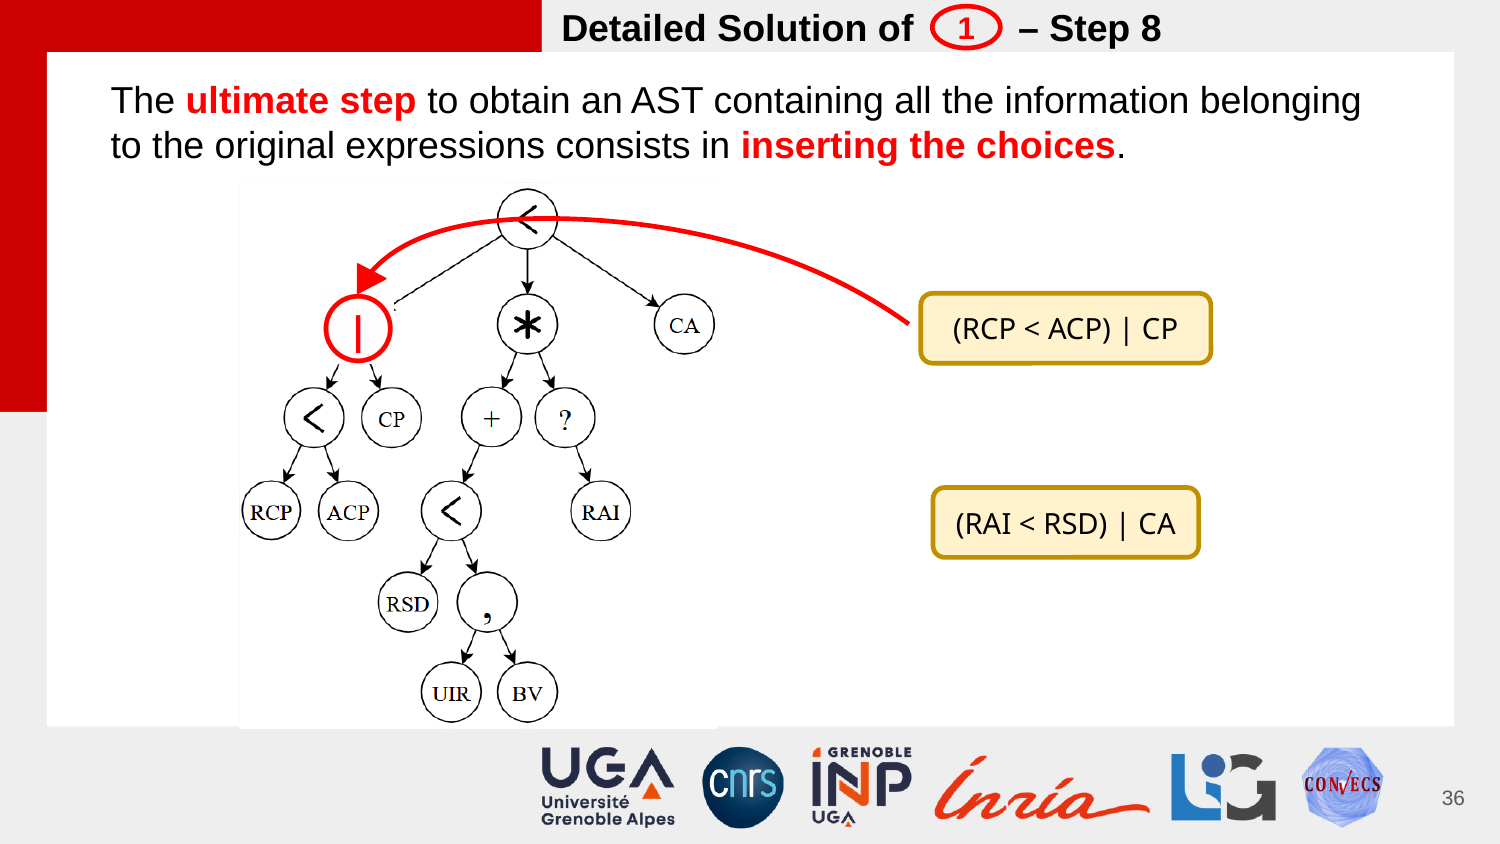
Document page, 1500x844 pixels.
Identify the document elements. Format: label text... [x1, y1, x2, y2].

picture [0, 0, 1500, 844]
text_box (RAI < RSD) | CA [933, 487, 1199, 558]
text_box [357, 263, 386, 294]
slide_number <numéro> [1389, 764, 1480, 830]
text_box Detailed Solution of – Step 8 [546, 0, 1441, 55]
text_box The ultimate step to obtain an AST containing all the information belonging to the original expressions consists in inserting the choices. [95, 72, 1405, 231]
text_box 1 [932, 6, 1001, 49]
text_box (RCP < ACP) | CP [920, 293, 1211, 364]
